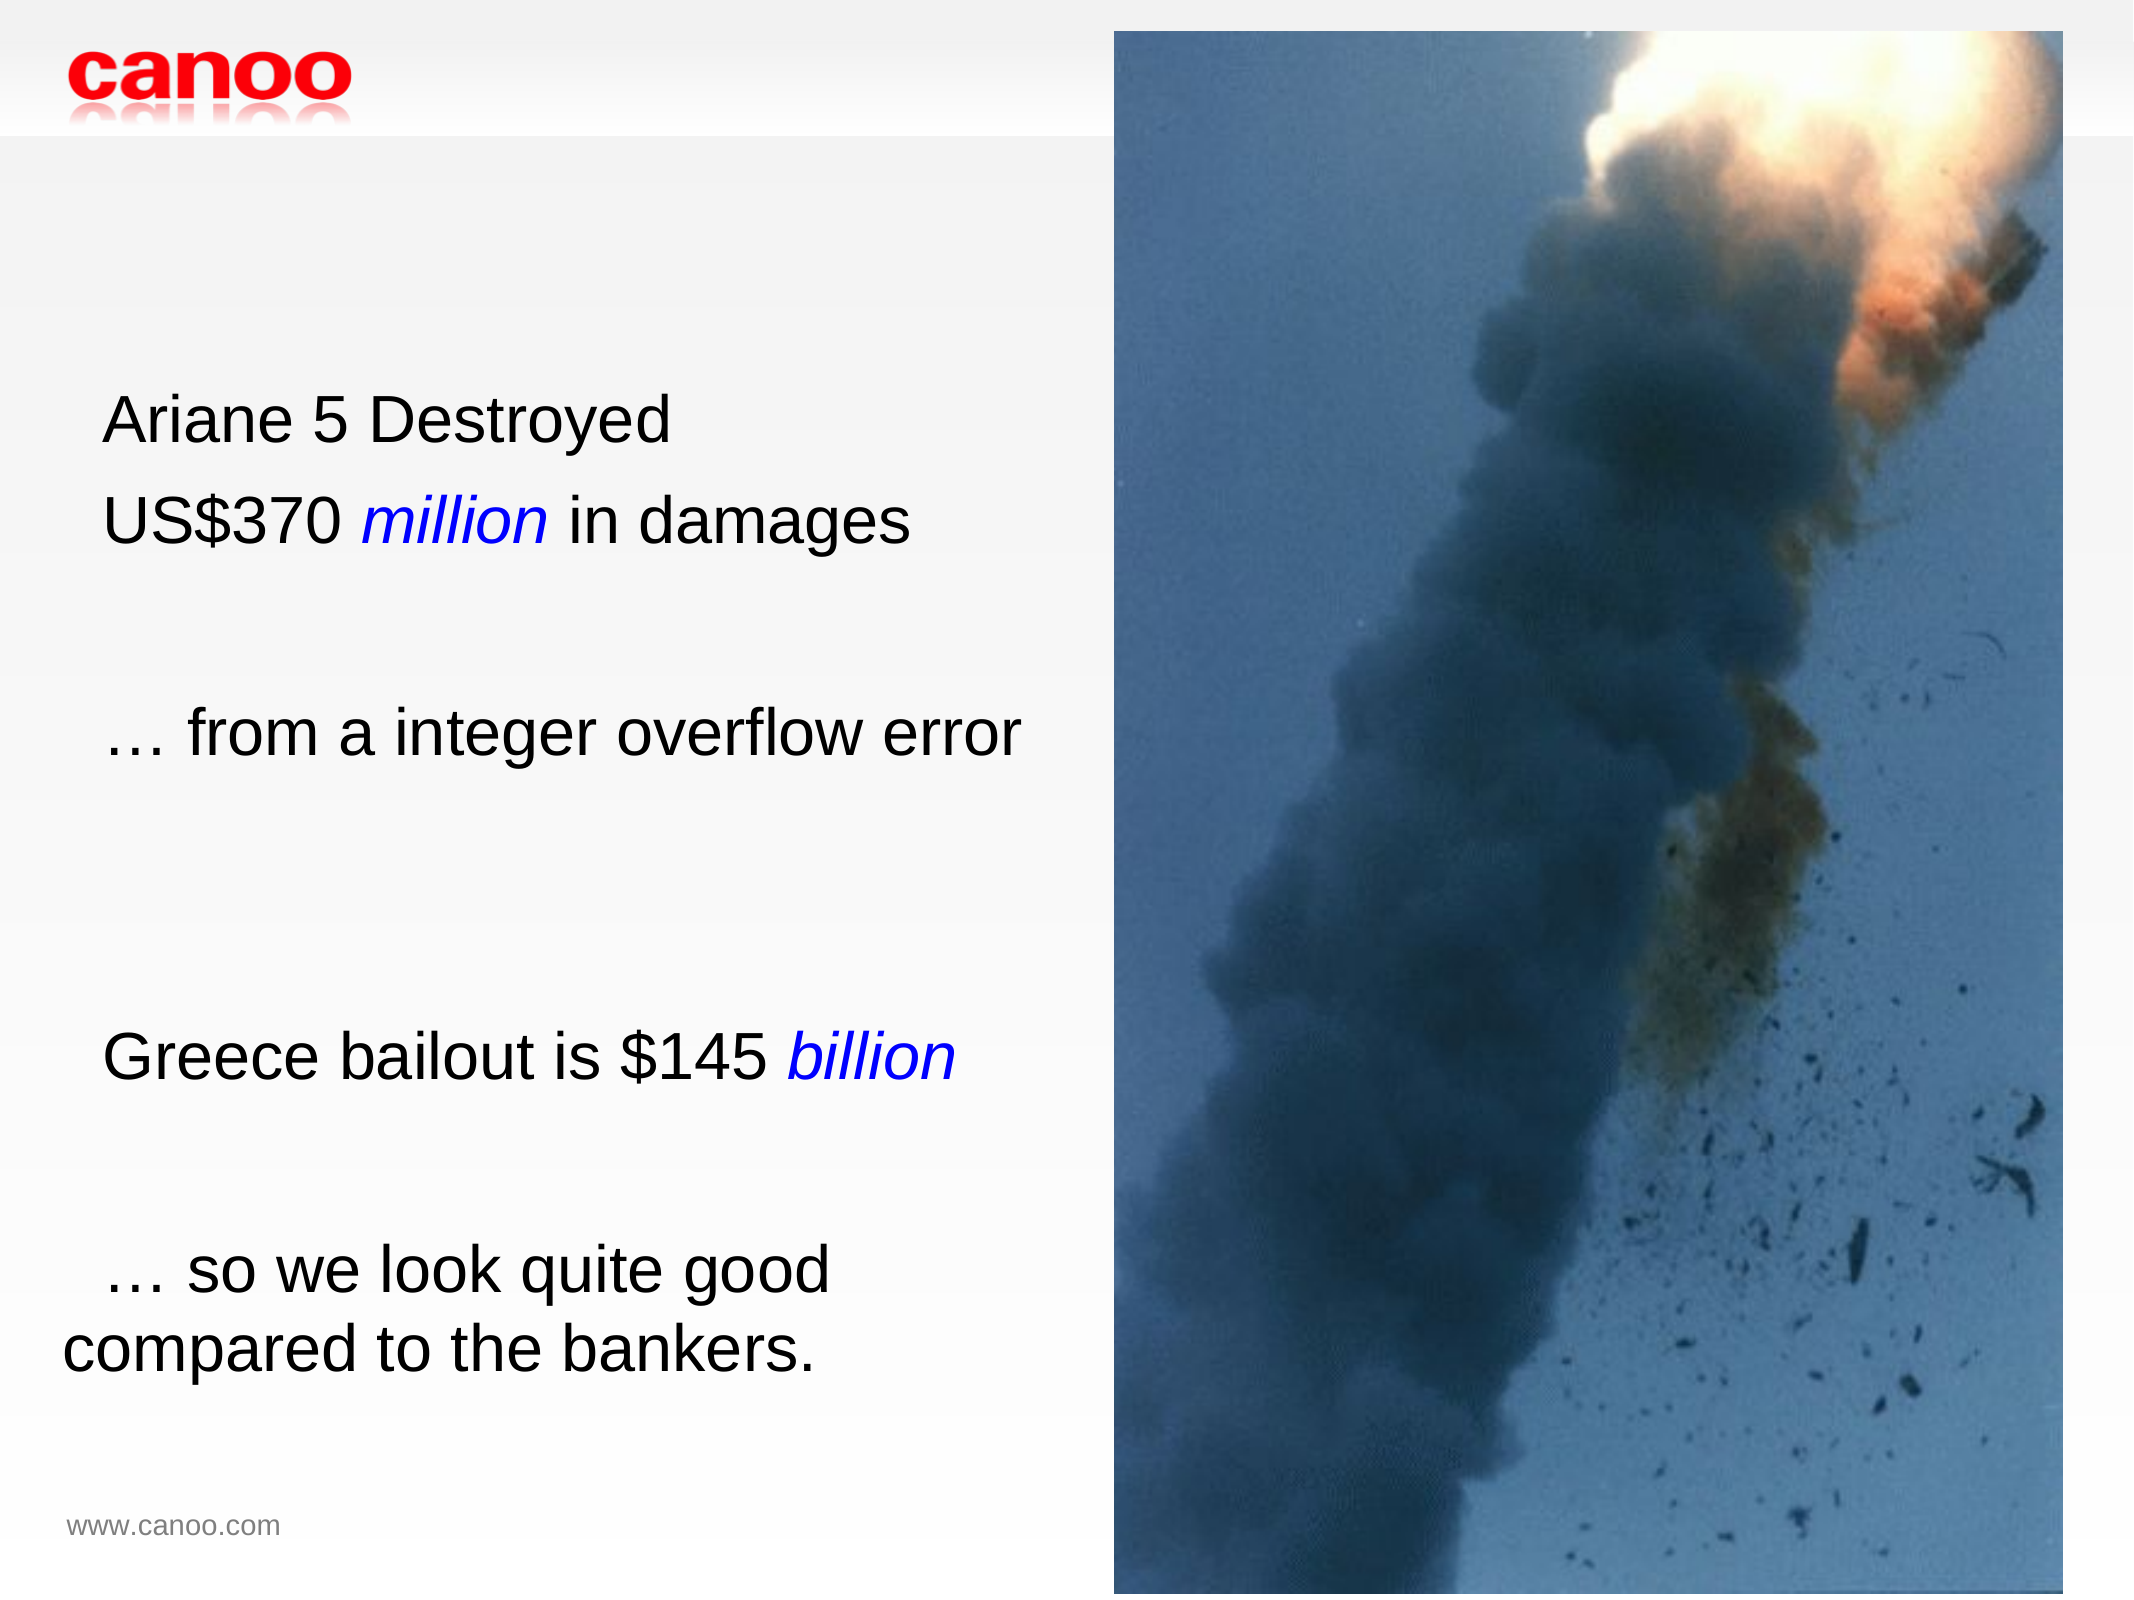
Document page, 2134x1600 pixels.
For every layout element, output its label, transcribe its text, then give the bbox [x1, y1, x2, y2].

picture [1114, 31, 2063, 1594]
subtitle Ariane 5 Destroyed US$370 million in damages … from a integer overflow error Greece bailout is $145 billion … so we look quite good compared to the bankers. [62, 352, 1126, 1409]
picture [65, 48, 353, 154]
